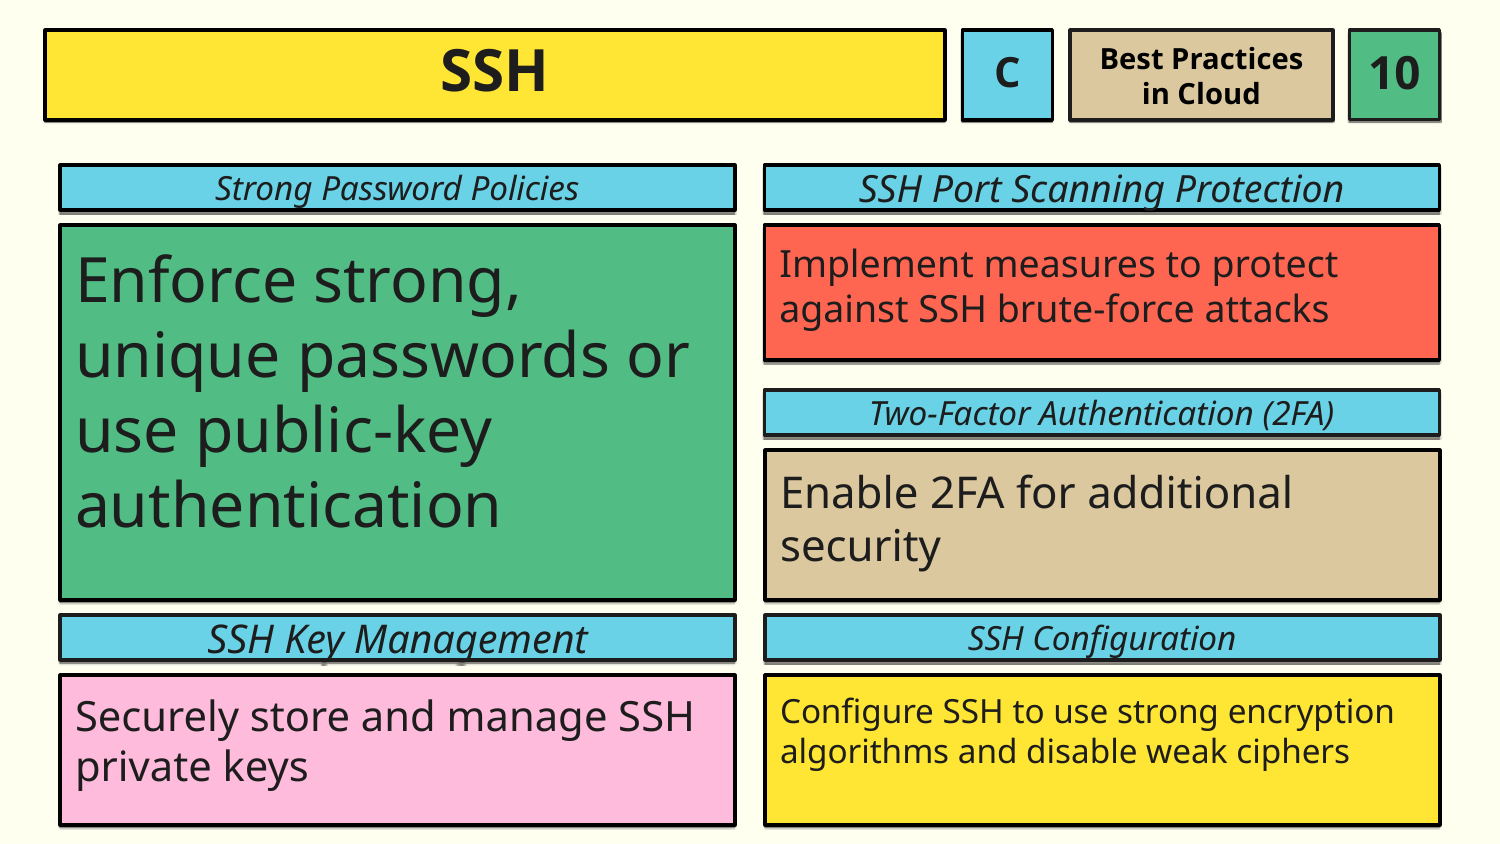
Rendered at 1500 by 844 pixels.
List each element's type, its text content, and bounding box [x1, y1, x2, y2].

list Securely store and manage SSH private keys [60, 675, 735, 825]
list Enable 2FA for additional security [765, 450, 1440, 600]
list Enforce strong, unique passwords or use public-key authentication [60, 225, 735, 600]
subtitle SSH Configuration [765, 615, 1440, 660]
title SSH [45, 30, 945, 120]
list Configure SSH to use strong encryption algorithms and disable weak ciphers [765, 675, 1440, 825]
subtitle Strong Password Policies [60, 165, 735, 210]
subtitle SSH Port Scanning Protection [764, 165, 1440, 210]
list Implement measures to protect against SSH brute-force attacks [764, 225, 1440, 360]
subtitle SSH Key Management [60, 615, 735, 660]
title C [962, 30, 1053, 120]
title Best Practices in Cloud [1070, 30, 1334, 120]
subtitle Two-Factor Authentication (2FA) [764, 390, 1440, 435]
